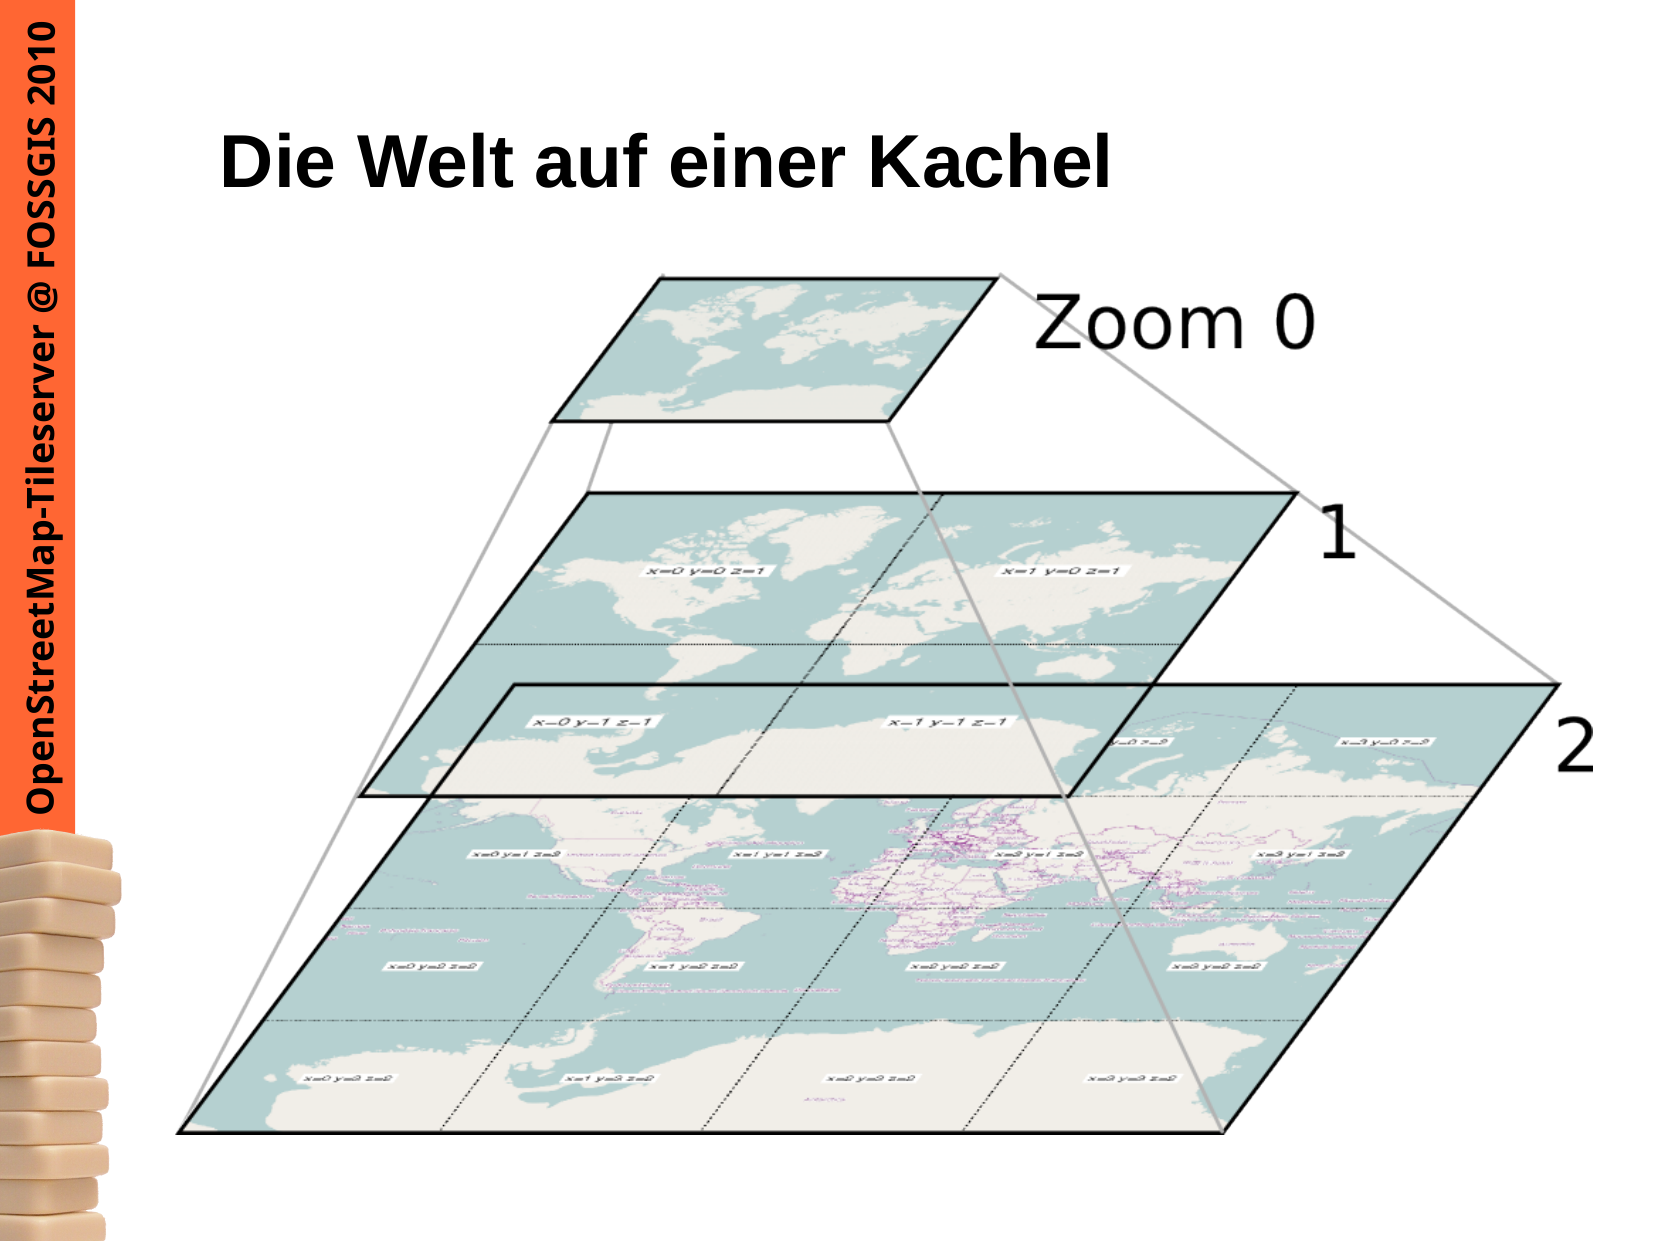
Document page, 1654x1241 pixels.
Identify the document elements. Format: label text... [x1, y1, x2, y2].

picture [175, 272, 1593, 1135]
picture [0, 816, 133, 1241]
text_box Die Welt auf einer Kachel [205, 112, 1501, 212]
